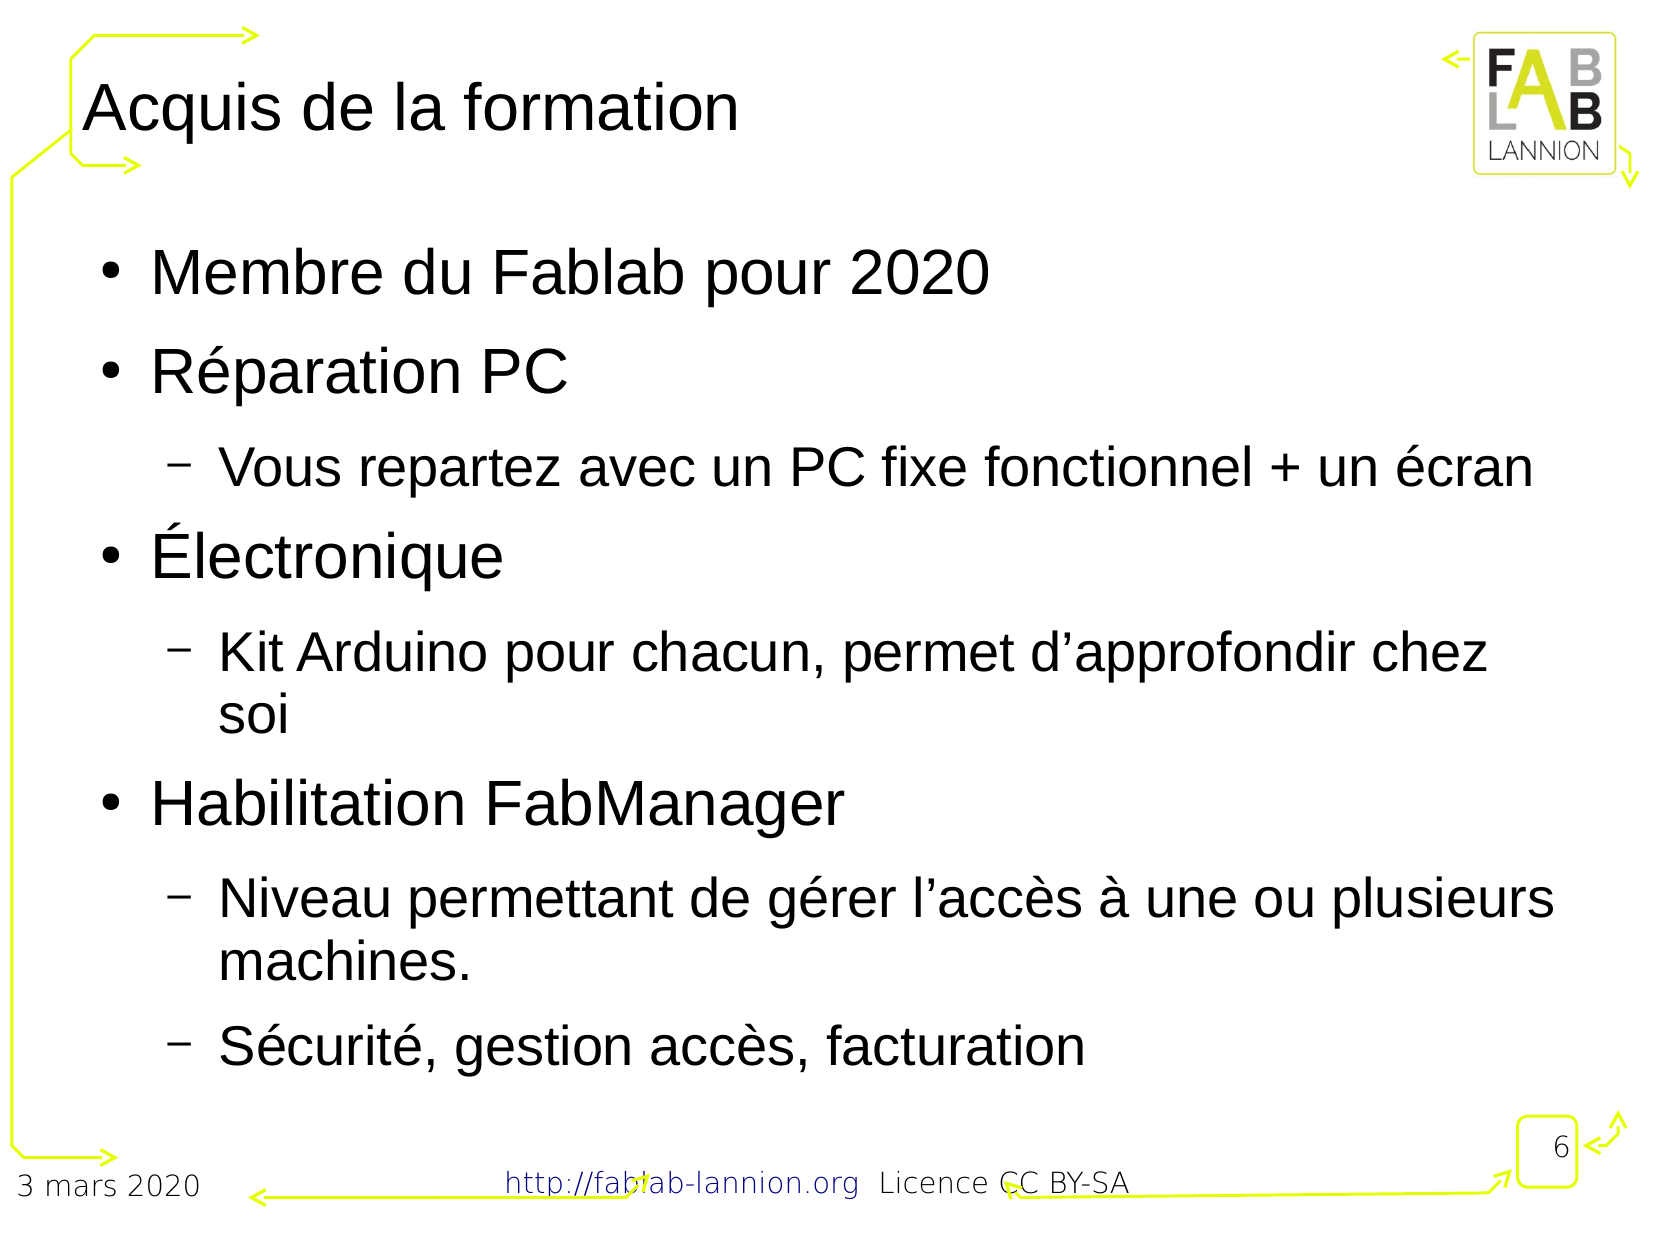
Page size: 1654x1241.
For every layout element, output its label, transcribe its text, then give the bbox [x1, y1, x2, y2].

list Membre du Fablab pour 2020 Réparation PC Vous repartez avec un PC fixe fonctionnel + un écran Électronique Kit Arduino pour chacun, permet d’approfondir chez soi Habilitation FabManager Niveau permettant de gérer l’accès à une ou plusieurs machines. Sécurité, gestion accès, facturation [82, 236, 1571, 1080]
title Acquis de la formation [82, 49, 1441, 166]
picture [1470, 29, 1619, 178]
